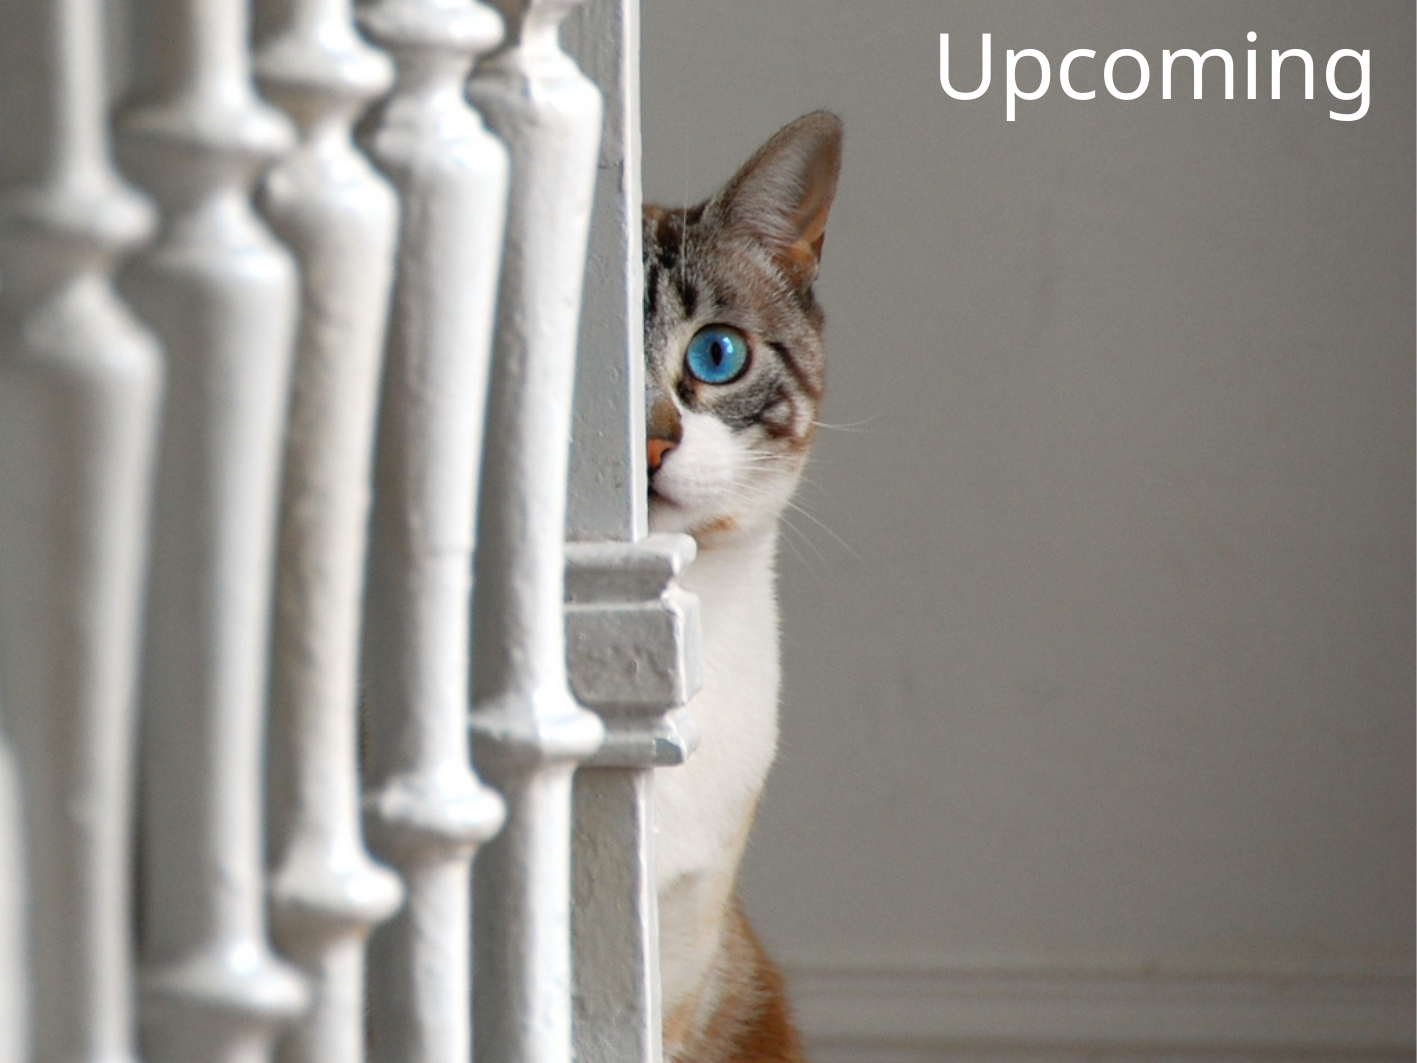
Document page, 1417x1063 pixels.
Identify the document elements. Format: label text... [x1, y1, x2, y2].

picture [0, 0, 1417, 1063]
text_box Upcoming [882, 0, 1417, 129]
